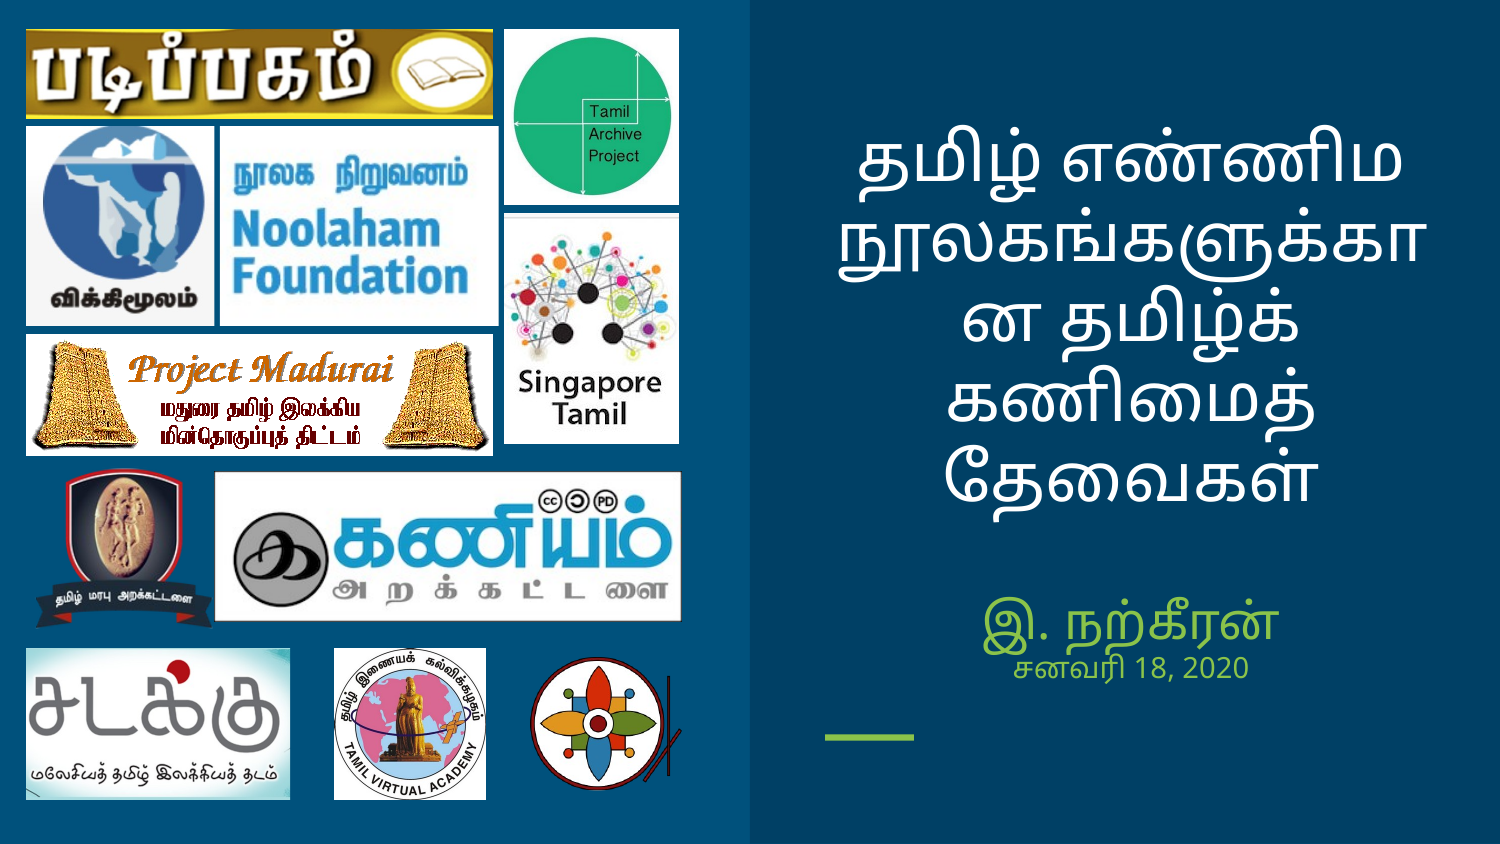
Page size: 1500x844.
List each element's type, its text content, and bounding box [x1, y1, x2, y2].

picture [220, 127, 498, 325]
picture [505, 30, 678, 204]
picture [27, 649, 290, 799]
picture [215, 472, 681, 621]
picture [505, 214, 678, 443]
picture [531, 658, 664, 790]
picture [27, 30, 492, 118]
picture [644, 676, 680, 781]
picture [335, 649, 485, 799]
list தமிழ் எண்ணிம நூலகங்களுக்கான தமிழ்க் கணிமைத் தேவைகள் இ. நற்கீரன் சனவரி 18, 2020 [816, 118, 1446, 725]
picture [36, 469, 212, 628]
picture [27, 335, 492, 455]
picture [27, 127, 214, 325]
